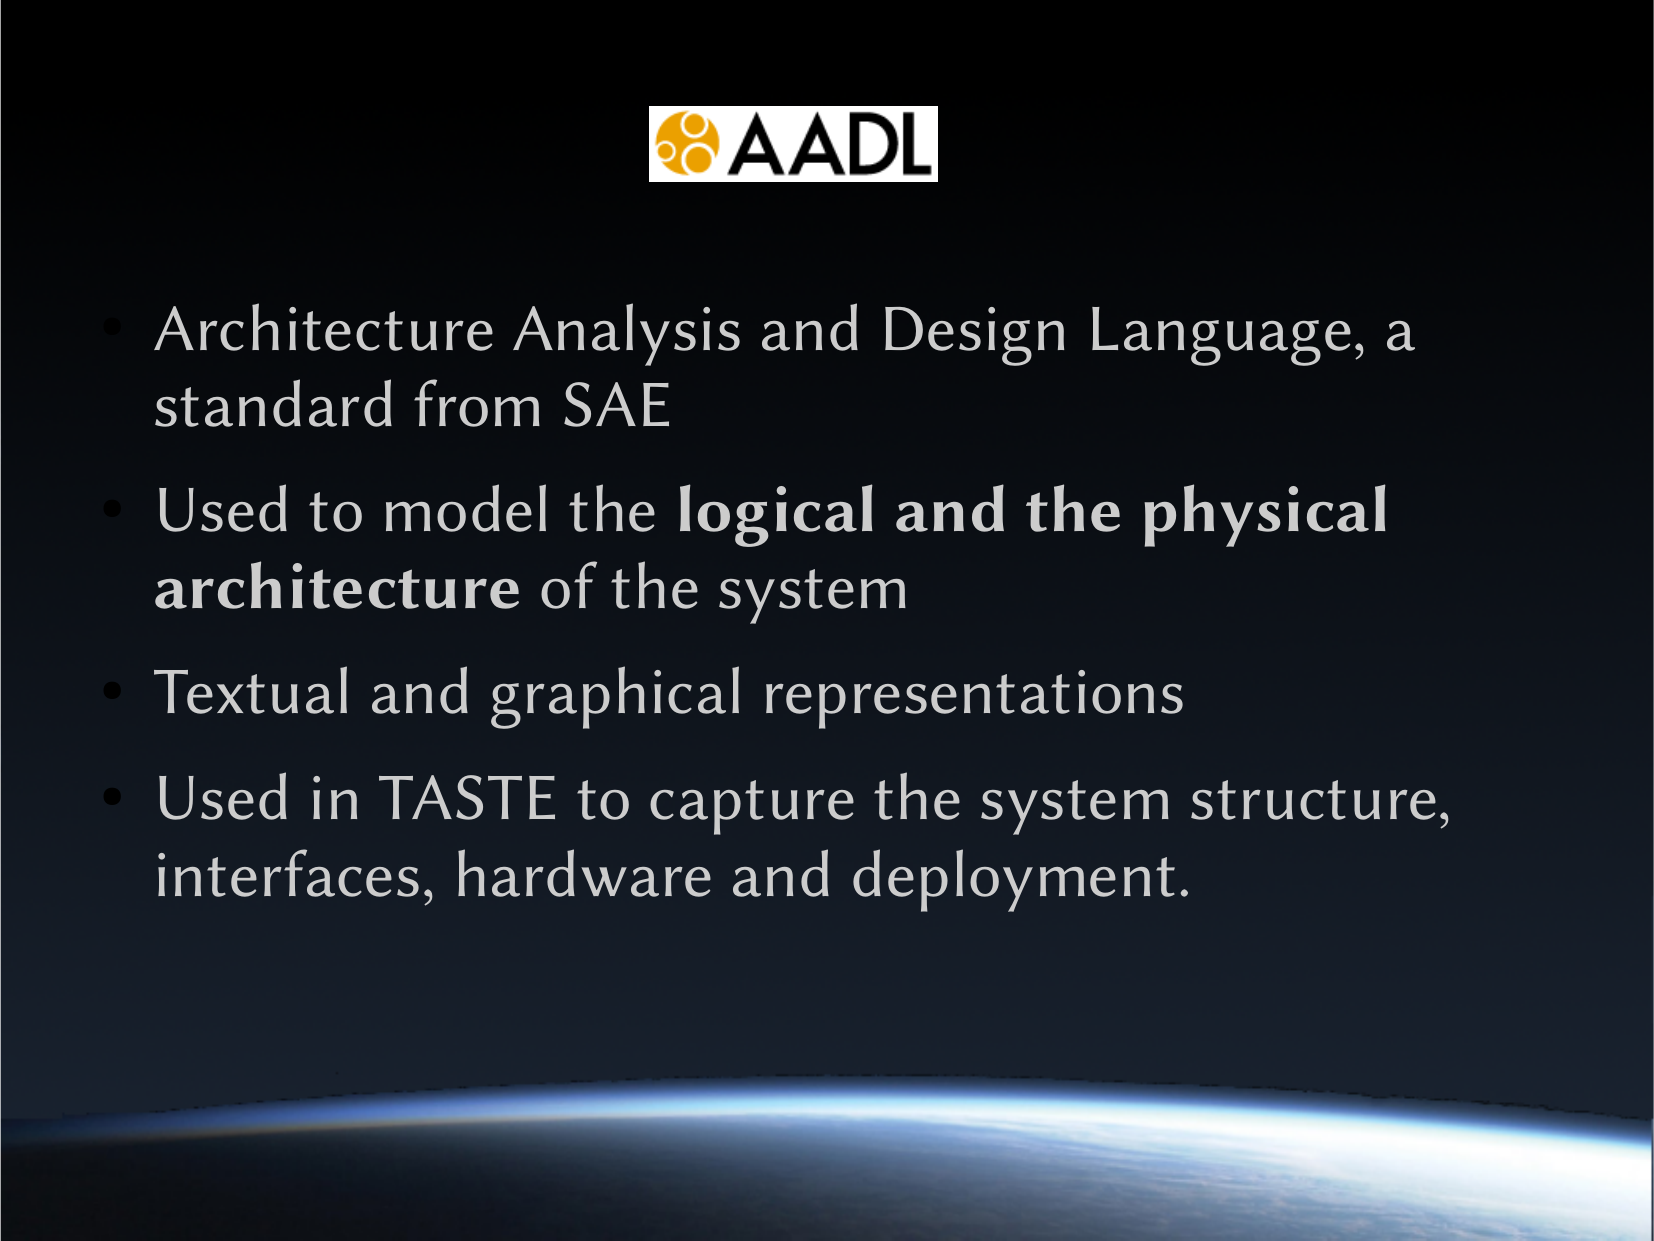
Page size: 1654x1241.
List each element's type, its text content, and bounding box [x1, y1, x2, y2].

list Architecture Analysis and Design Language, a standard from SAE Used to model the logical and the physical architecture of the system Textual and graphical representations Used in TASTE to capture the system structure, interfaces, hardware and deployment. [82, 290, 1538, 1010]
picture [0, 0, 1654, 1241]
